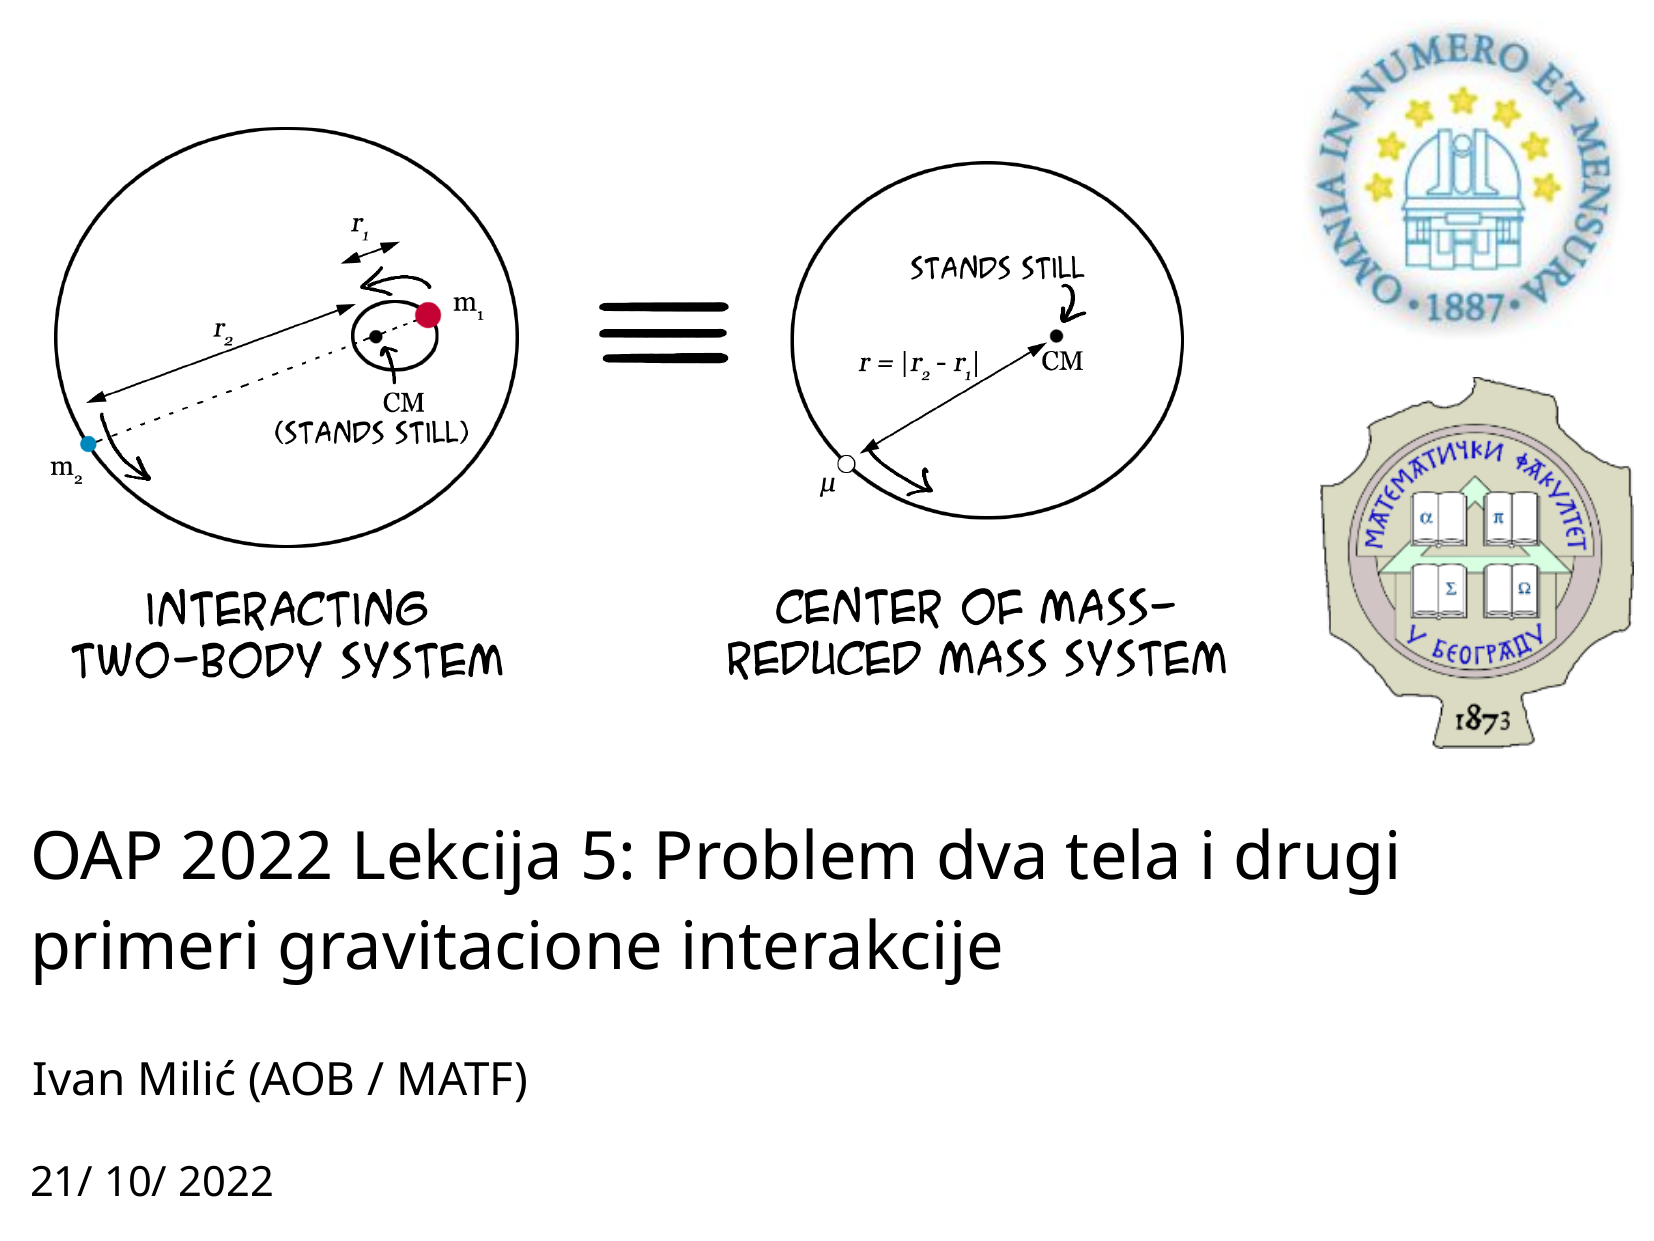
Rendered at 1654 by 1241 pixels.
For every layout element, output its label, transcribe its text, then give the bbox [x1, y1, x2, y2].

picture [1303, 19, 1625, 342]
text_box Ivan Milić (AOB / MATF) [18, 1038, 1331, 1147]
picture [1320, 377, 1634, 749]
picture [7, 99, 1267, 703]
text_box OAP 2022 Lekcija 5: Problem dva tela i drugi primeri gravitacione interakcije [30, 777, 1596, 1020]
subtitle 21/ 10/ 2022 [30, 1130, 1531, 1231]
